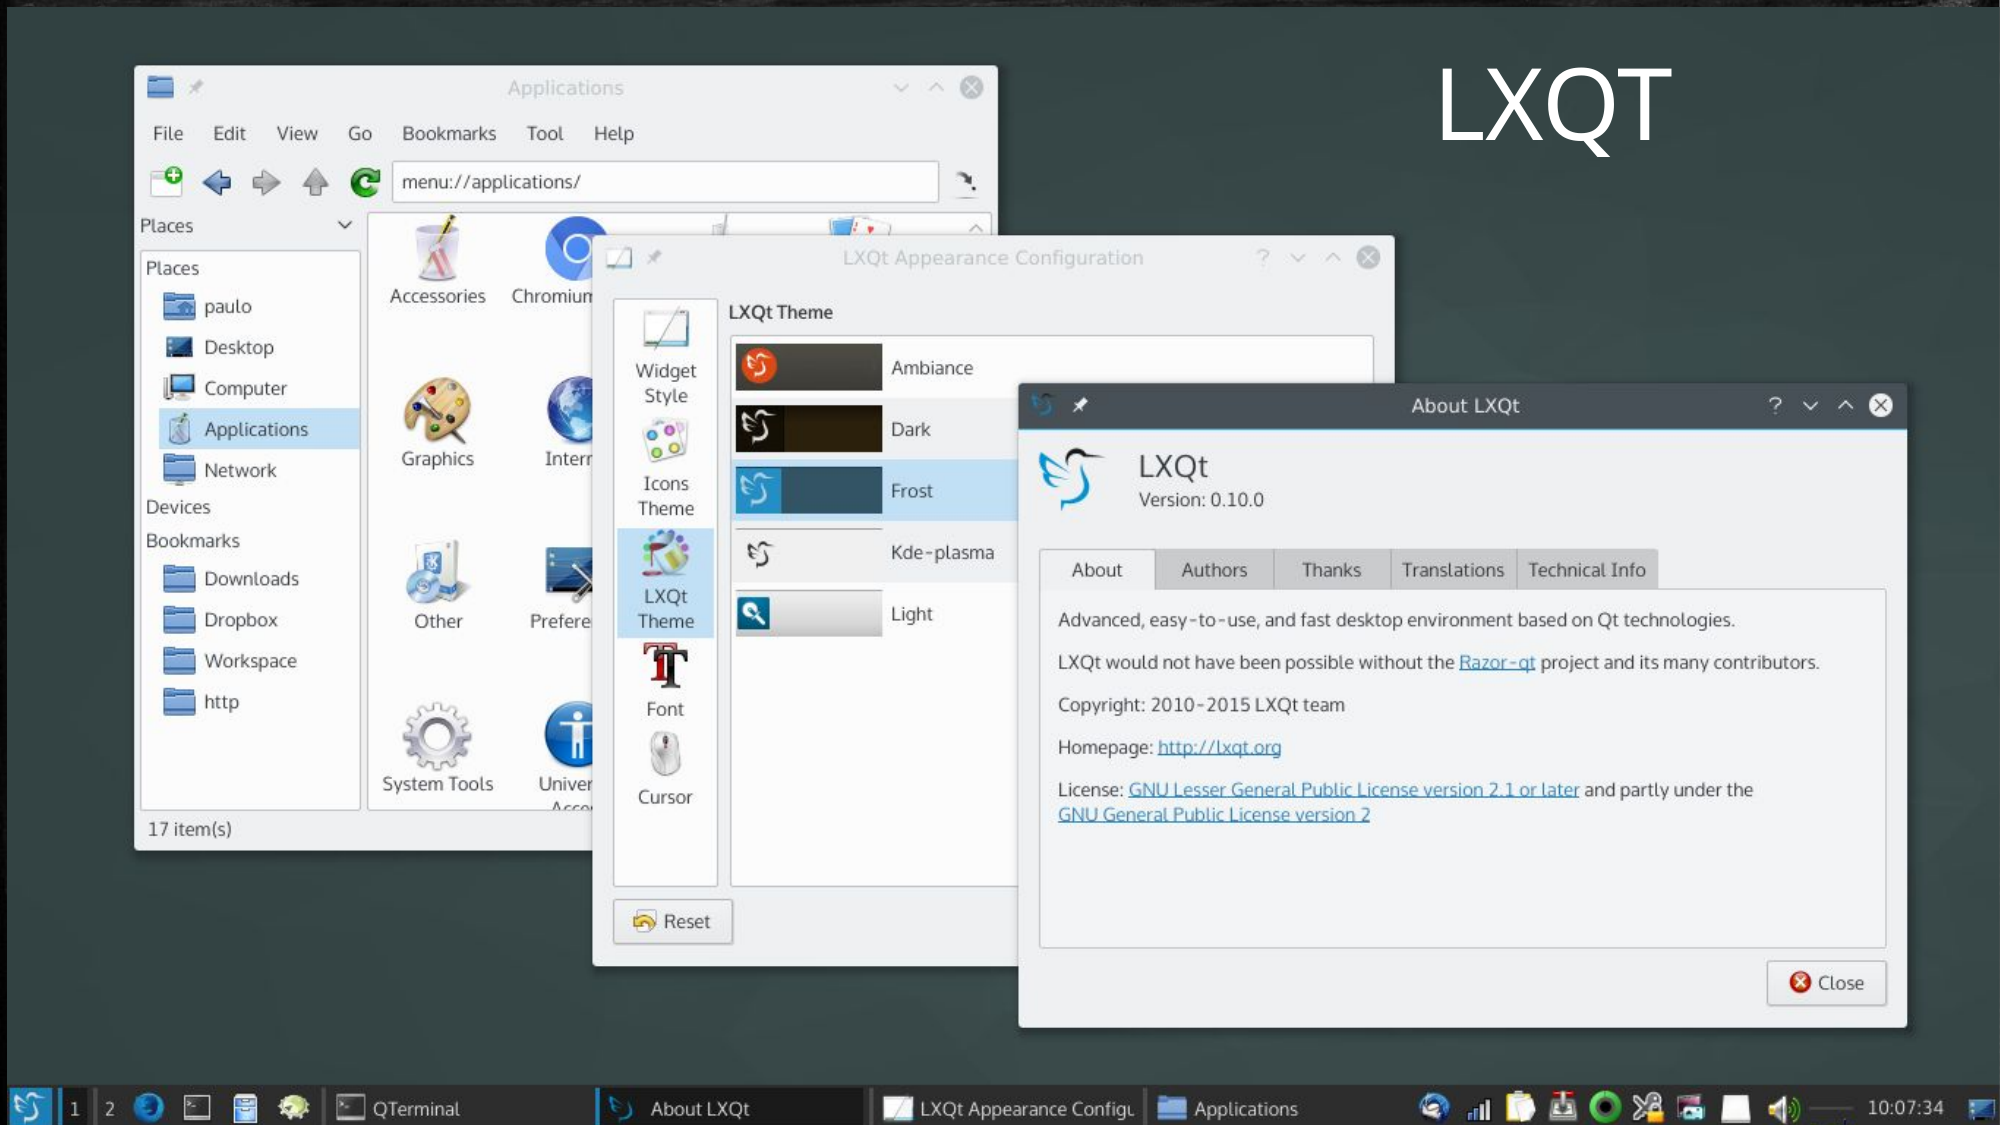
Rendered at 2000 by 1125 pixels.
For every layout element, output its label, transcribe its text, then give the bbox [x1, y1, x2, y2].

picture [0, 0, 2000, 1125]
title LXQT [1145, 0, 1961, 168]
